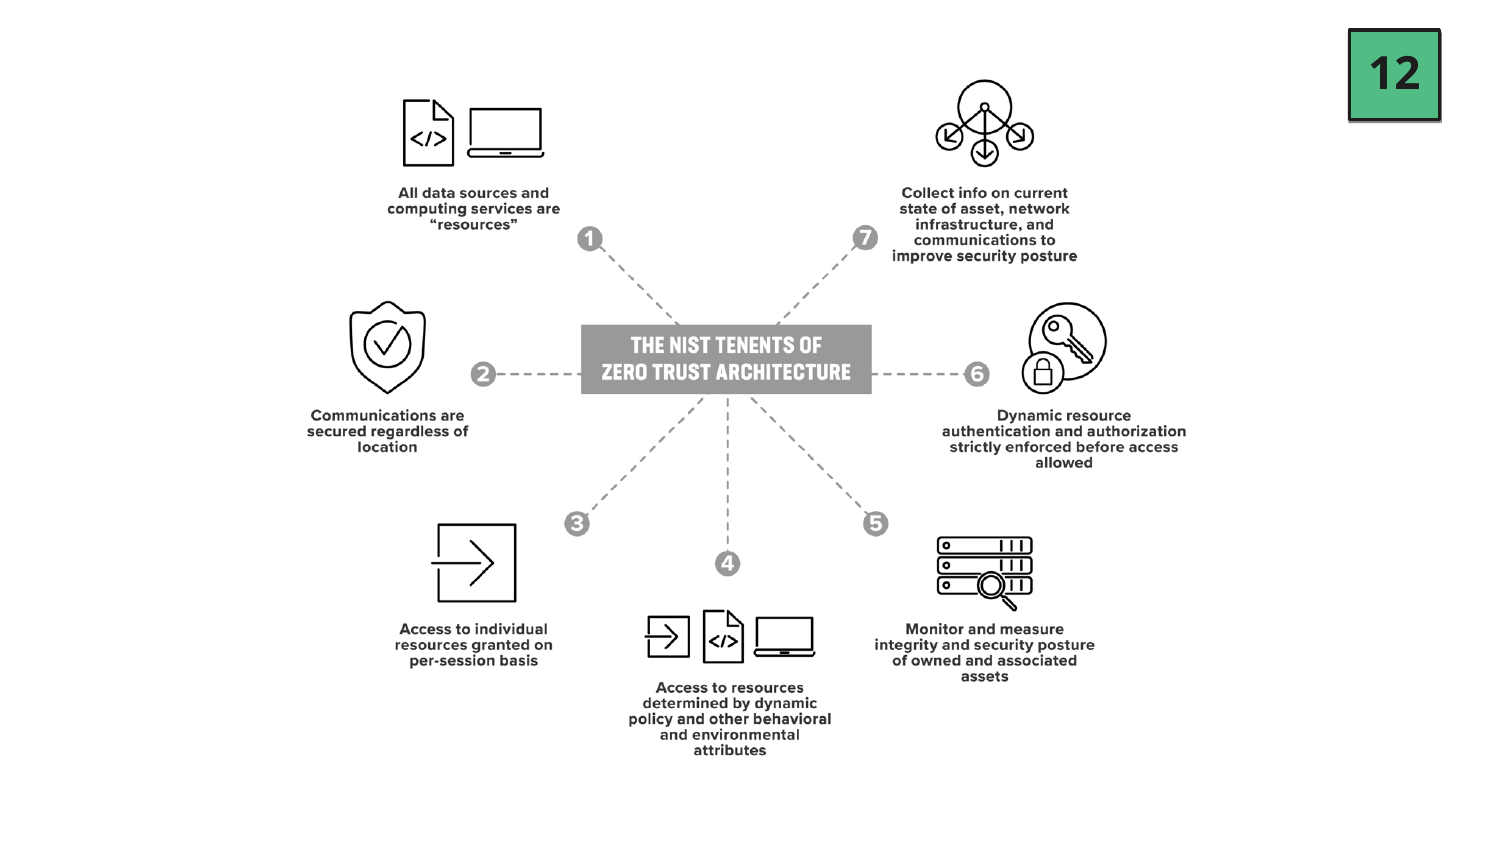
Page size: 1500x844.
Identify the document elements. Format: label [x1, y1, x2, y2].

picture [294, 24, 1206, 819]
